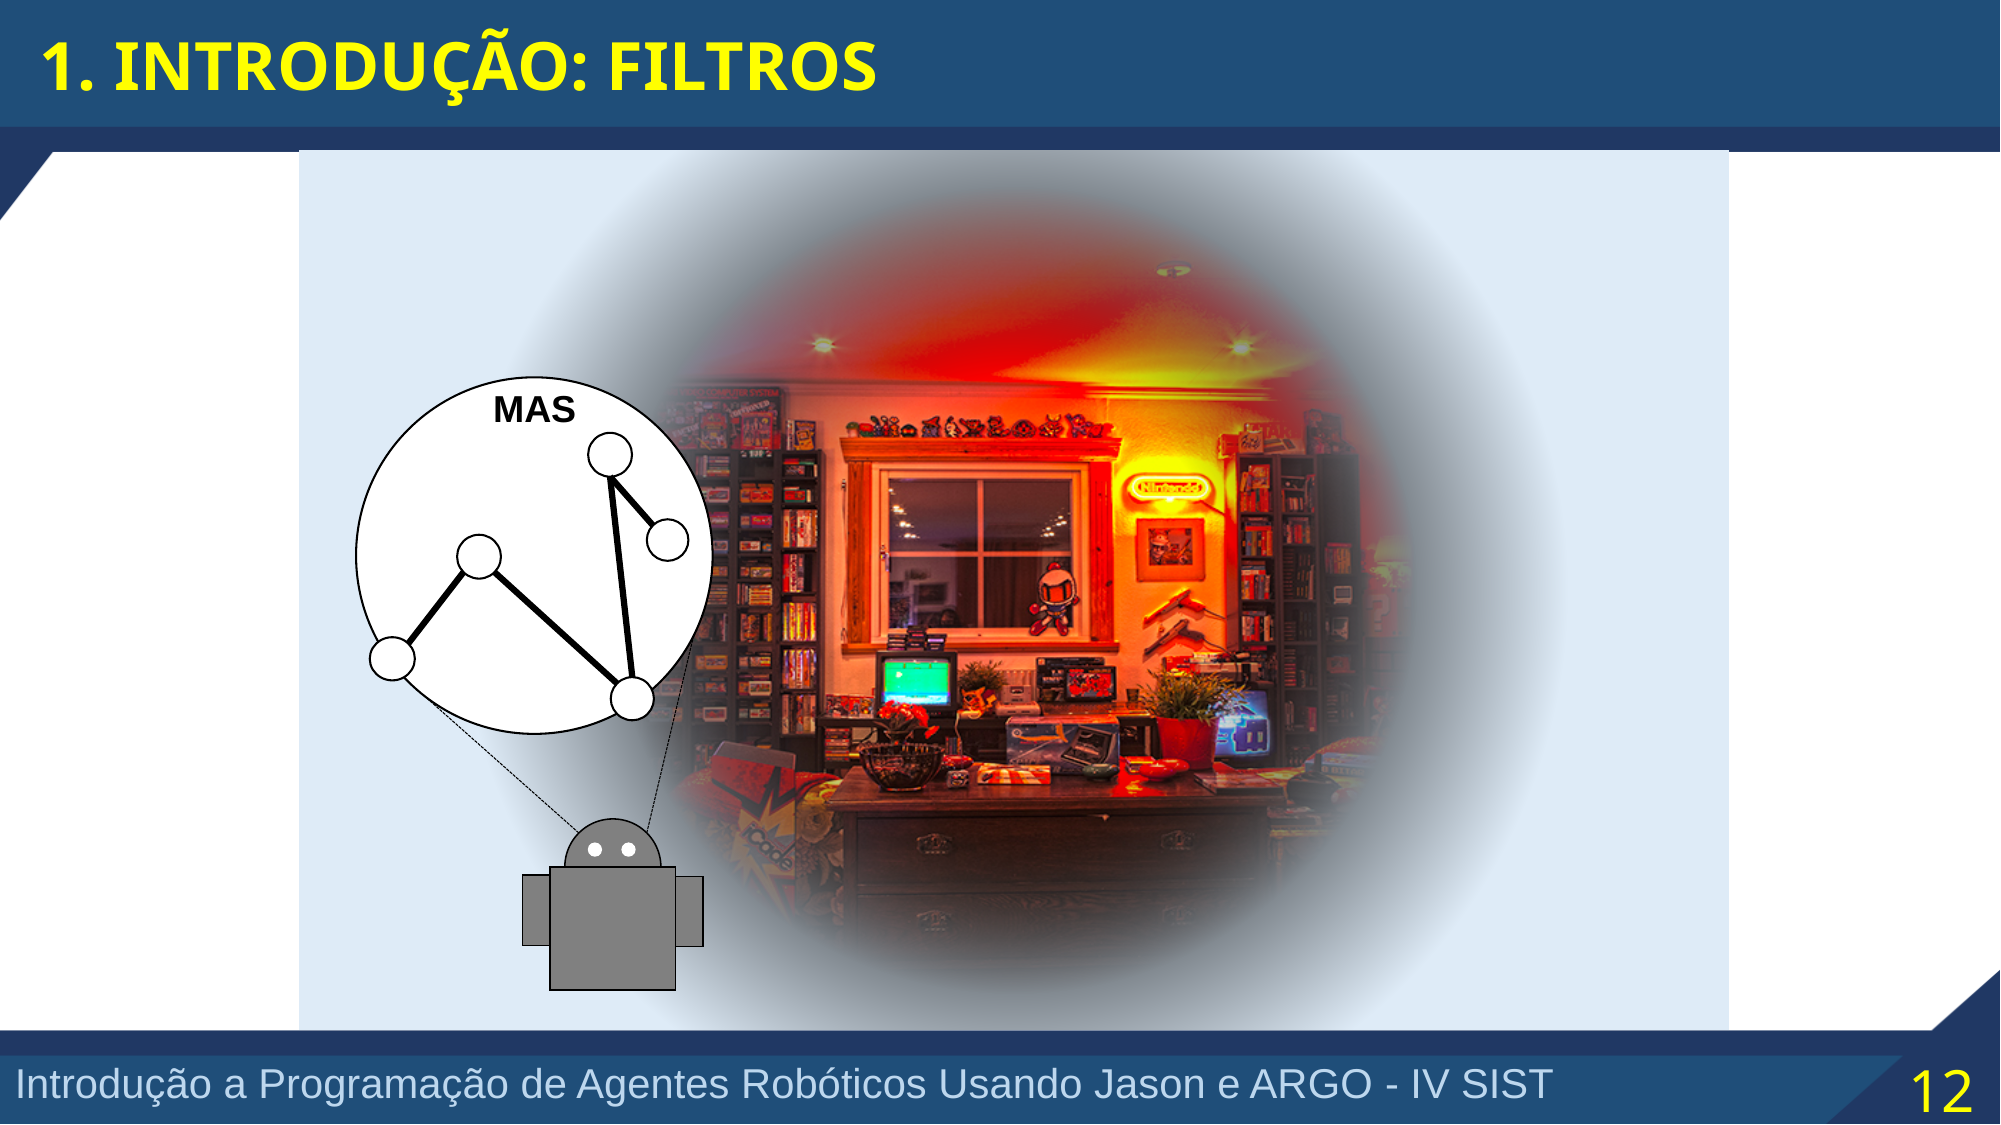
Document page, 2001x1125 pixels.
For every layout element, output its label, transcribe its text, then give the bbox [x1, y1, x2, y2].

text_box [299, 150, 1729, 1030]
text_box MAS [478, 377, 592, 438]
text_box 1. INTRODUÇÃO: FILTROS [24, 16, 2000, 112]
picture [0, 0, 2000, 1124]
